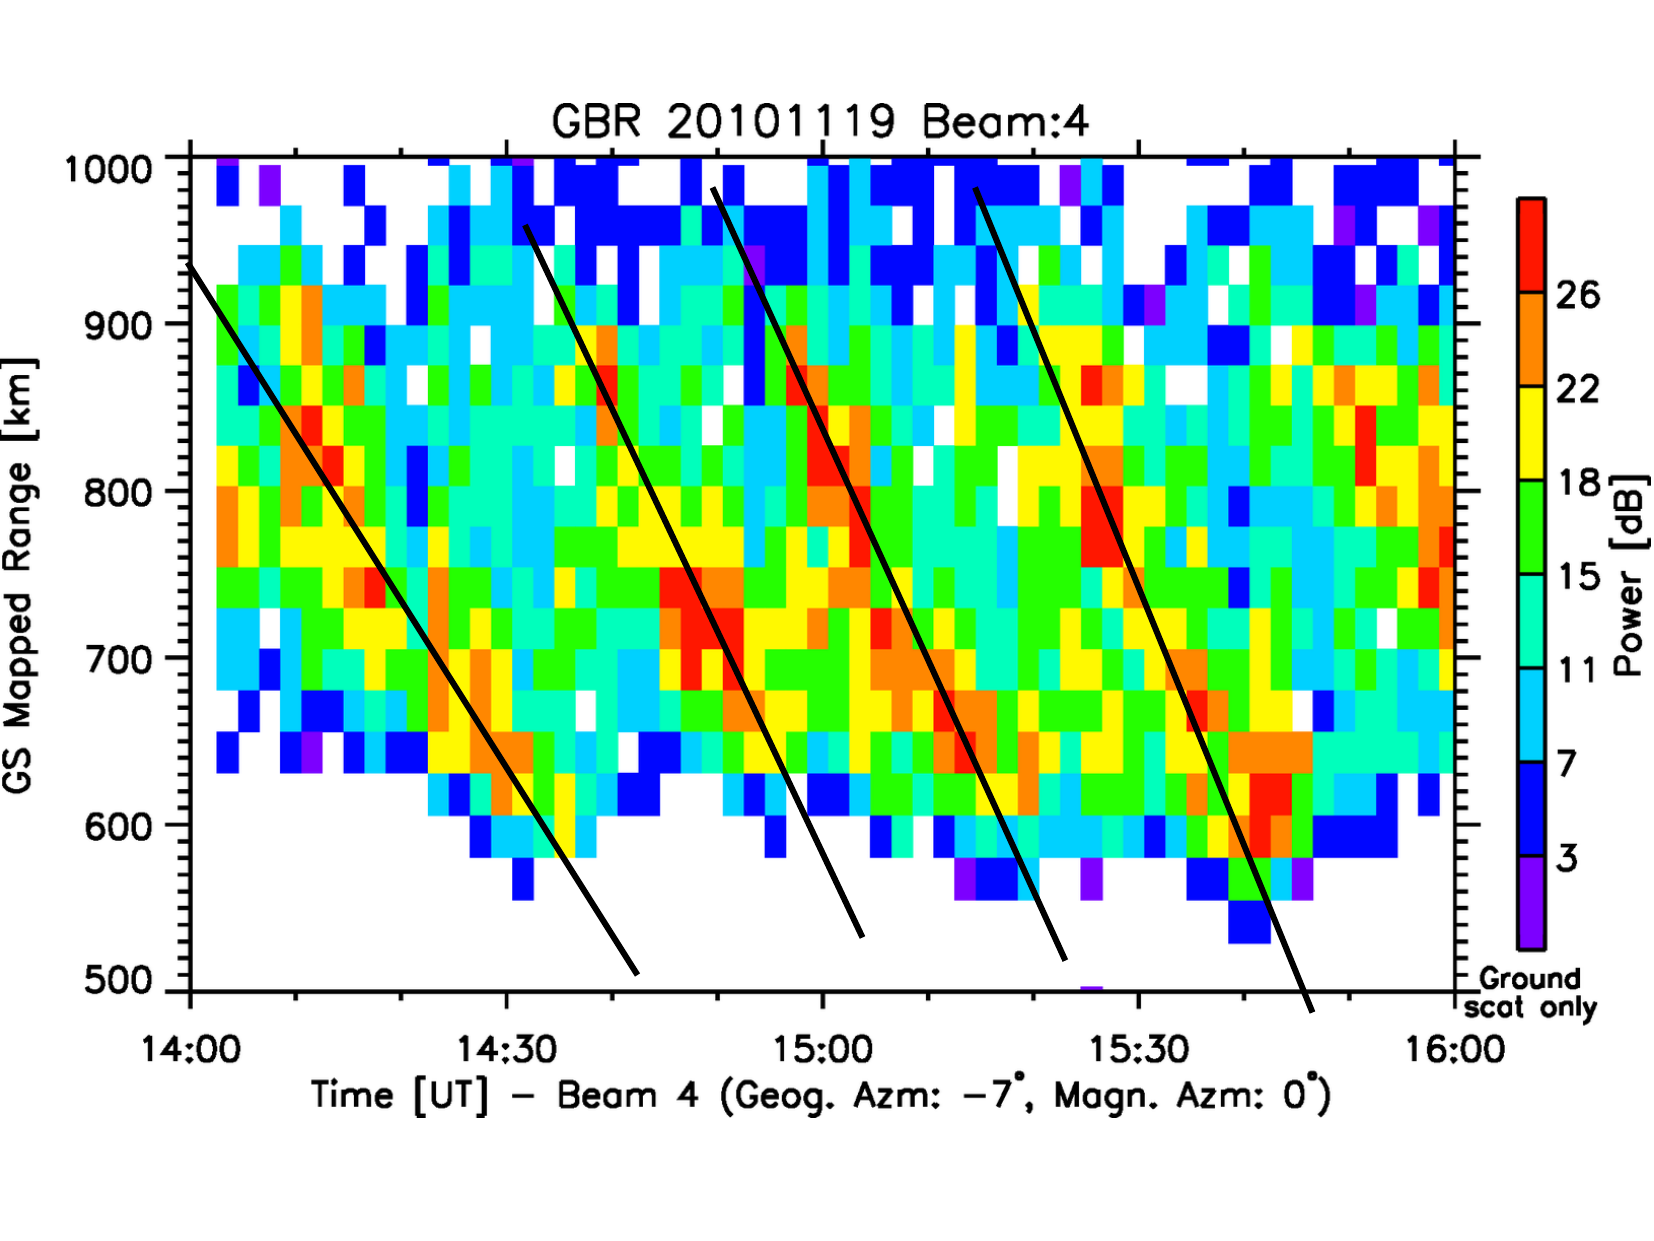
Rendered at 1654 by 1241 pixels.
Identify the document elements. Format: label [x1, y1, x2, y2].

picture [0, 103, 1651, 1118]
